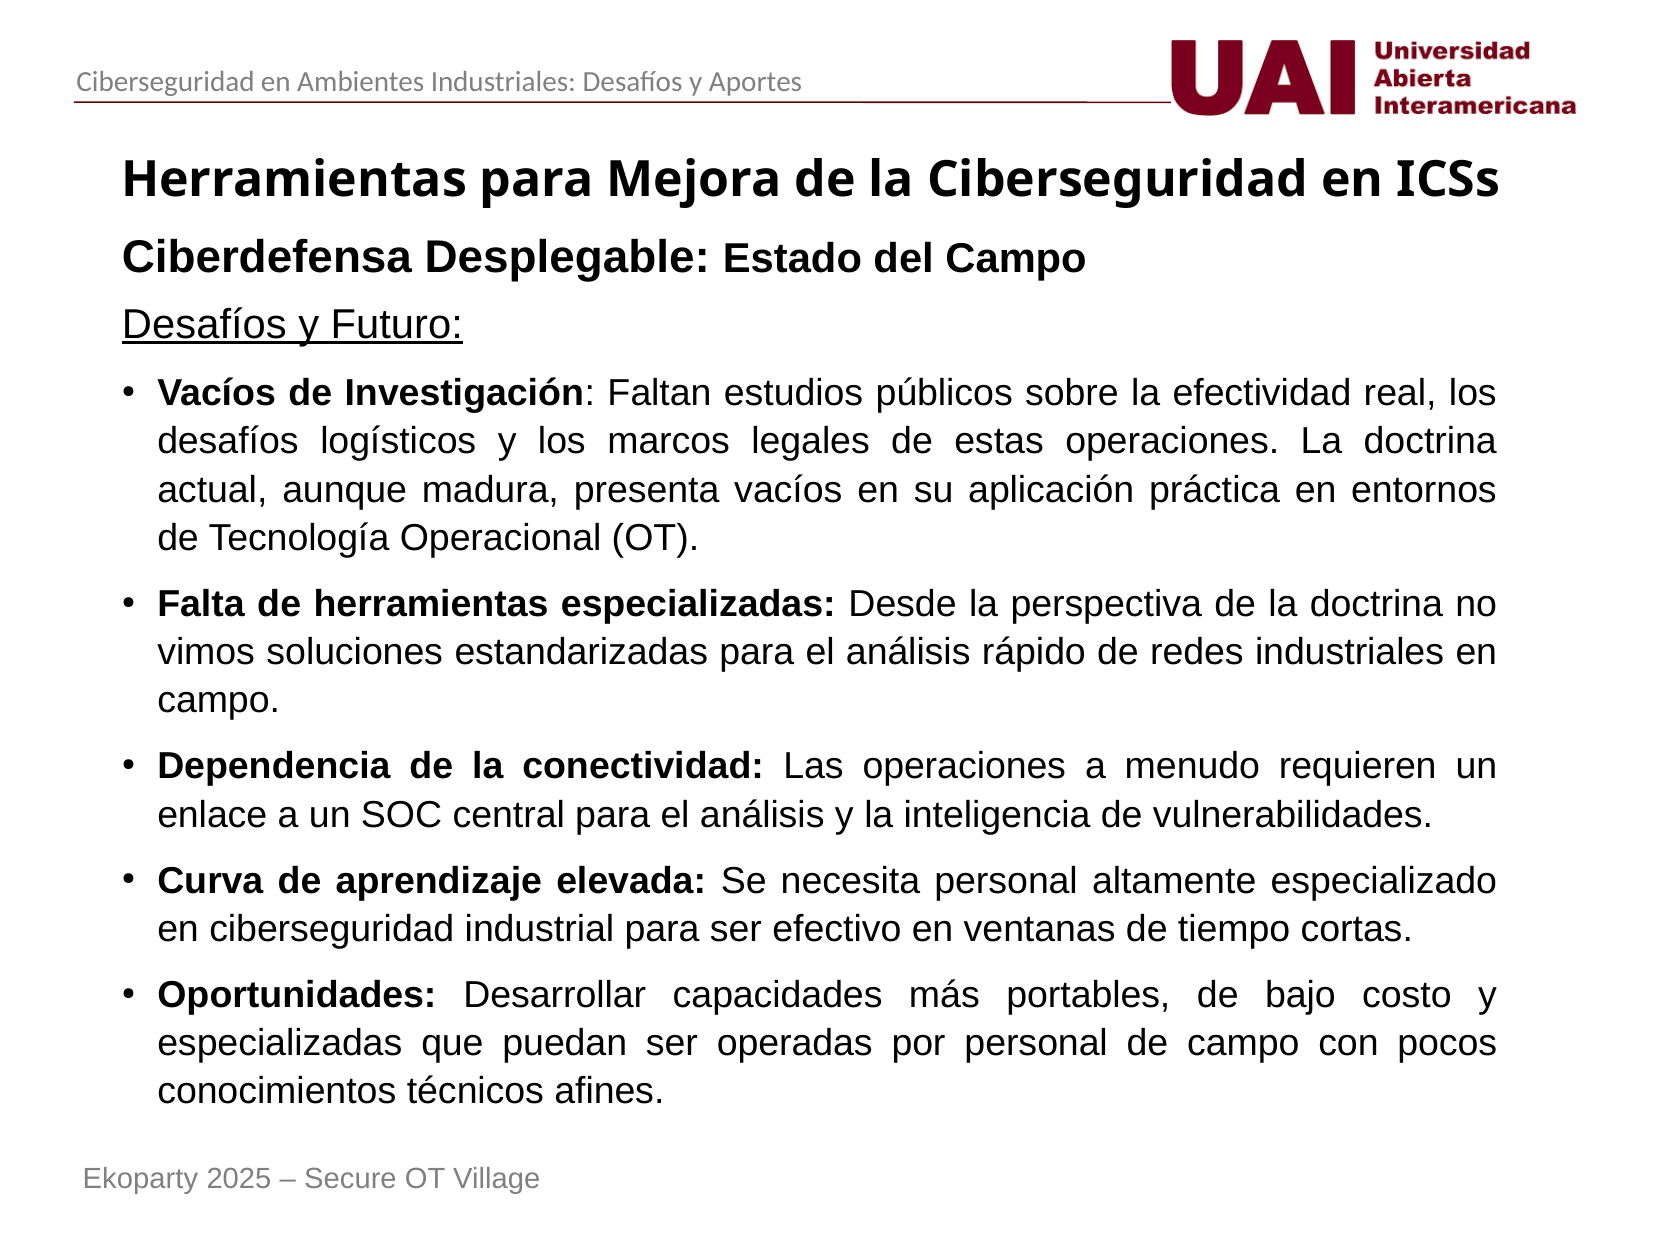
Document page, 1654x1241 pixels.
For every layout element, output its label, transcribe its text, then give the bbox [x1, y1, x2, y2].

text_box Ciberdefensa Desplegable: Estado del Campo Desafíos y Futuro: Vacíos de Investigación: Faltan estudios públicos sobre la efectividad real, los desafíos logísticos y los marcos legales de estas operaciones. La doctrina actual, aunque madura, presenta vacíos en su aplicación práctica en entornos de Tecnología Operacional (OT). Falta de herramientas especializadas: Desde la perspectiva de la doctrina no vimos soluciones estandarizadas para el análisis rápido de redes industriales en campo. Dependencia de la conectividad: Las operaciones a menudo requieren un enlace a un SOC central para el análisis y la inteligencia de vulnerabilidades. Curva de aprendizaje elevada: Se necesita personal altamente especializado en ciberseguridad industrial para ser efectivo en ventanas de tiempo cortas. Oportunidades: Desarrollar capacidades más portables, de bajo costo y especializadas que puedan ser operadas por personal de campo con pocos conocimientos técnicos afines. [107, 223, 1512, 1241]
picture [1171, 40, 1577, 116]
text_box Herramientas para Mejora de la Ciberseguridad en ICSs [106, 135, 1516, 219]
